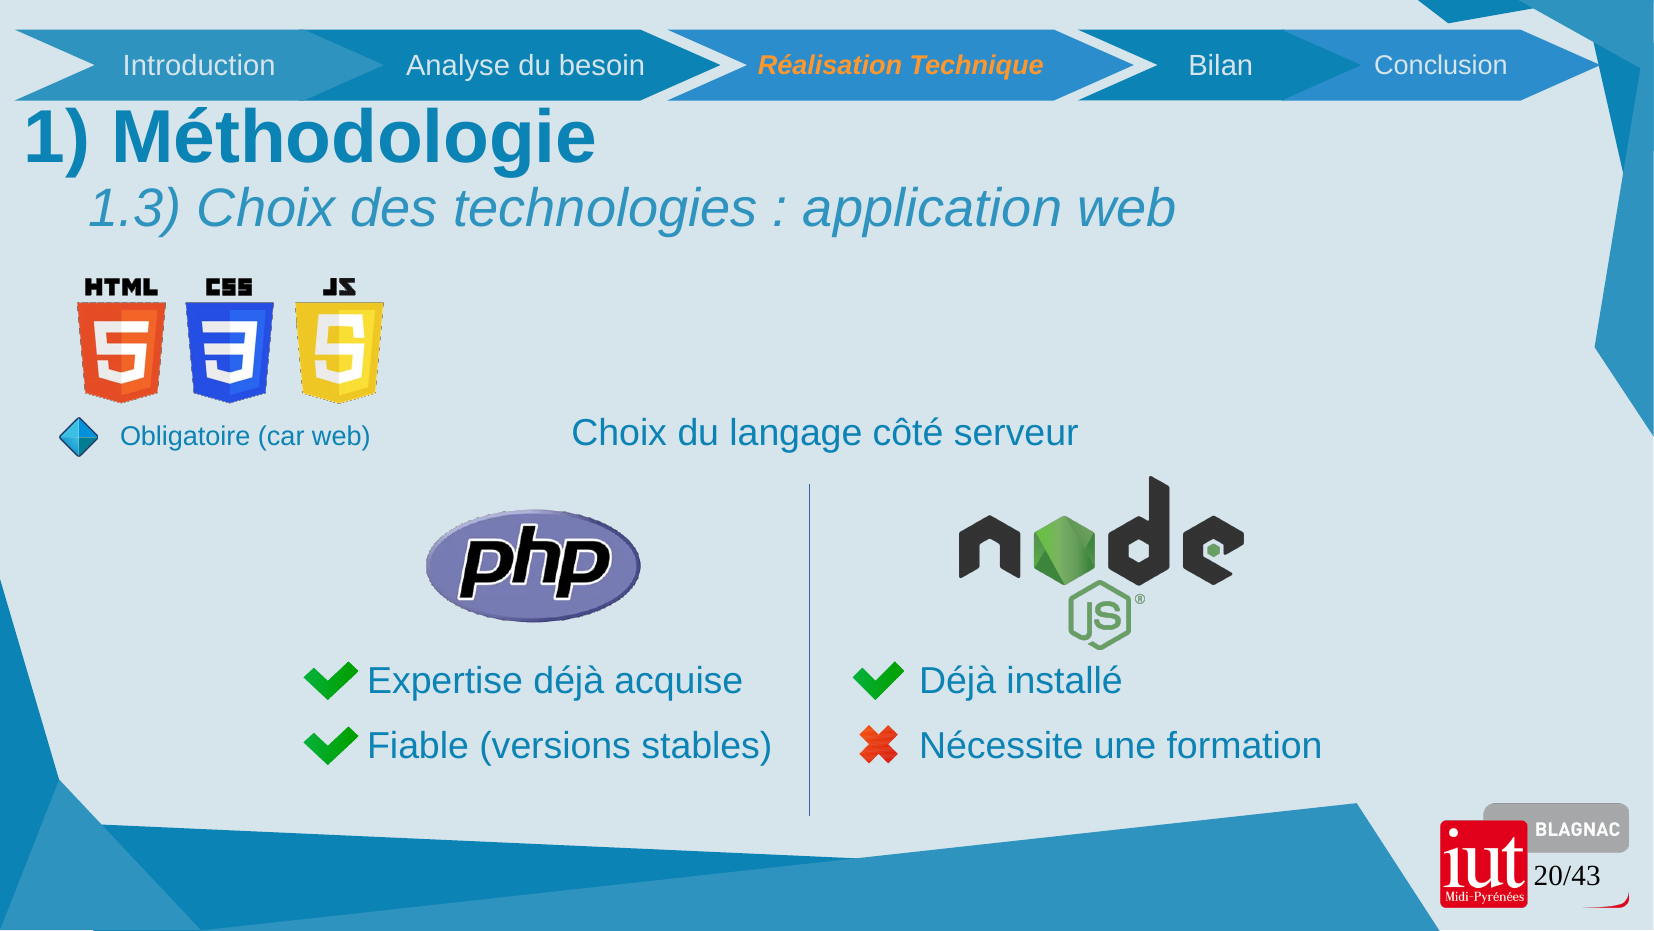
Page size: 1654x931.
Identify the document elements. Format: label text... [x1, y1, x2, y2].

text_box Conclusion [1281, 29, 1601, 101]
text_box Analyse du besoin [305, 29, 721, 101]
title 1.3) Choix des technologies : application web [88, 177, 1388, 238]
text_box Déjà installé Nécessite une formation [904, 651, 1351, 775]
text_box Bilan [1077, 29, 1359, 101]
picture [959, 476, 1244, 650]
picture [303, 661, 359, 700]
text_box Choix du langage côté serveur [556, 403, 1098, 461]
picture [857, 723, 900, 766]
picture [413, 496, 650, 629]
text_box Expertise déjà acquise Fiable (versions stables) [352, 651, 792, 817]
picture [852, 661, 905, 700]
text_box Réalisation Technique [667, 29, 1134, 101]
picture [59, 417, 98, 457]
picture [303, 726, 359, 766]
text_box Obligatoire (car web) [105, 413, 443, 461]
picture [1440, 803, 1629, 908]
title 1) Méthodologie [23, 94, 1512, 179]
picture [71, 268, 392, 414]
text_box Introduction [14, 29, 384, 101]
